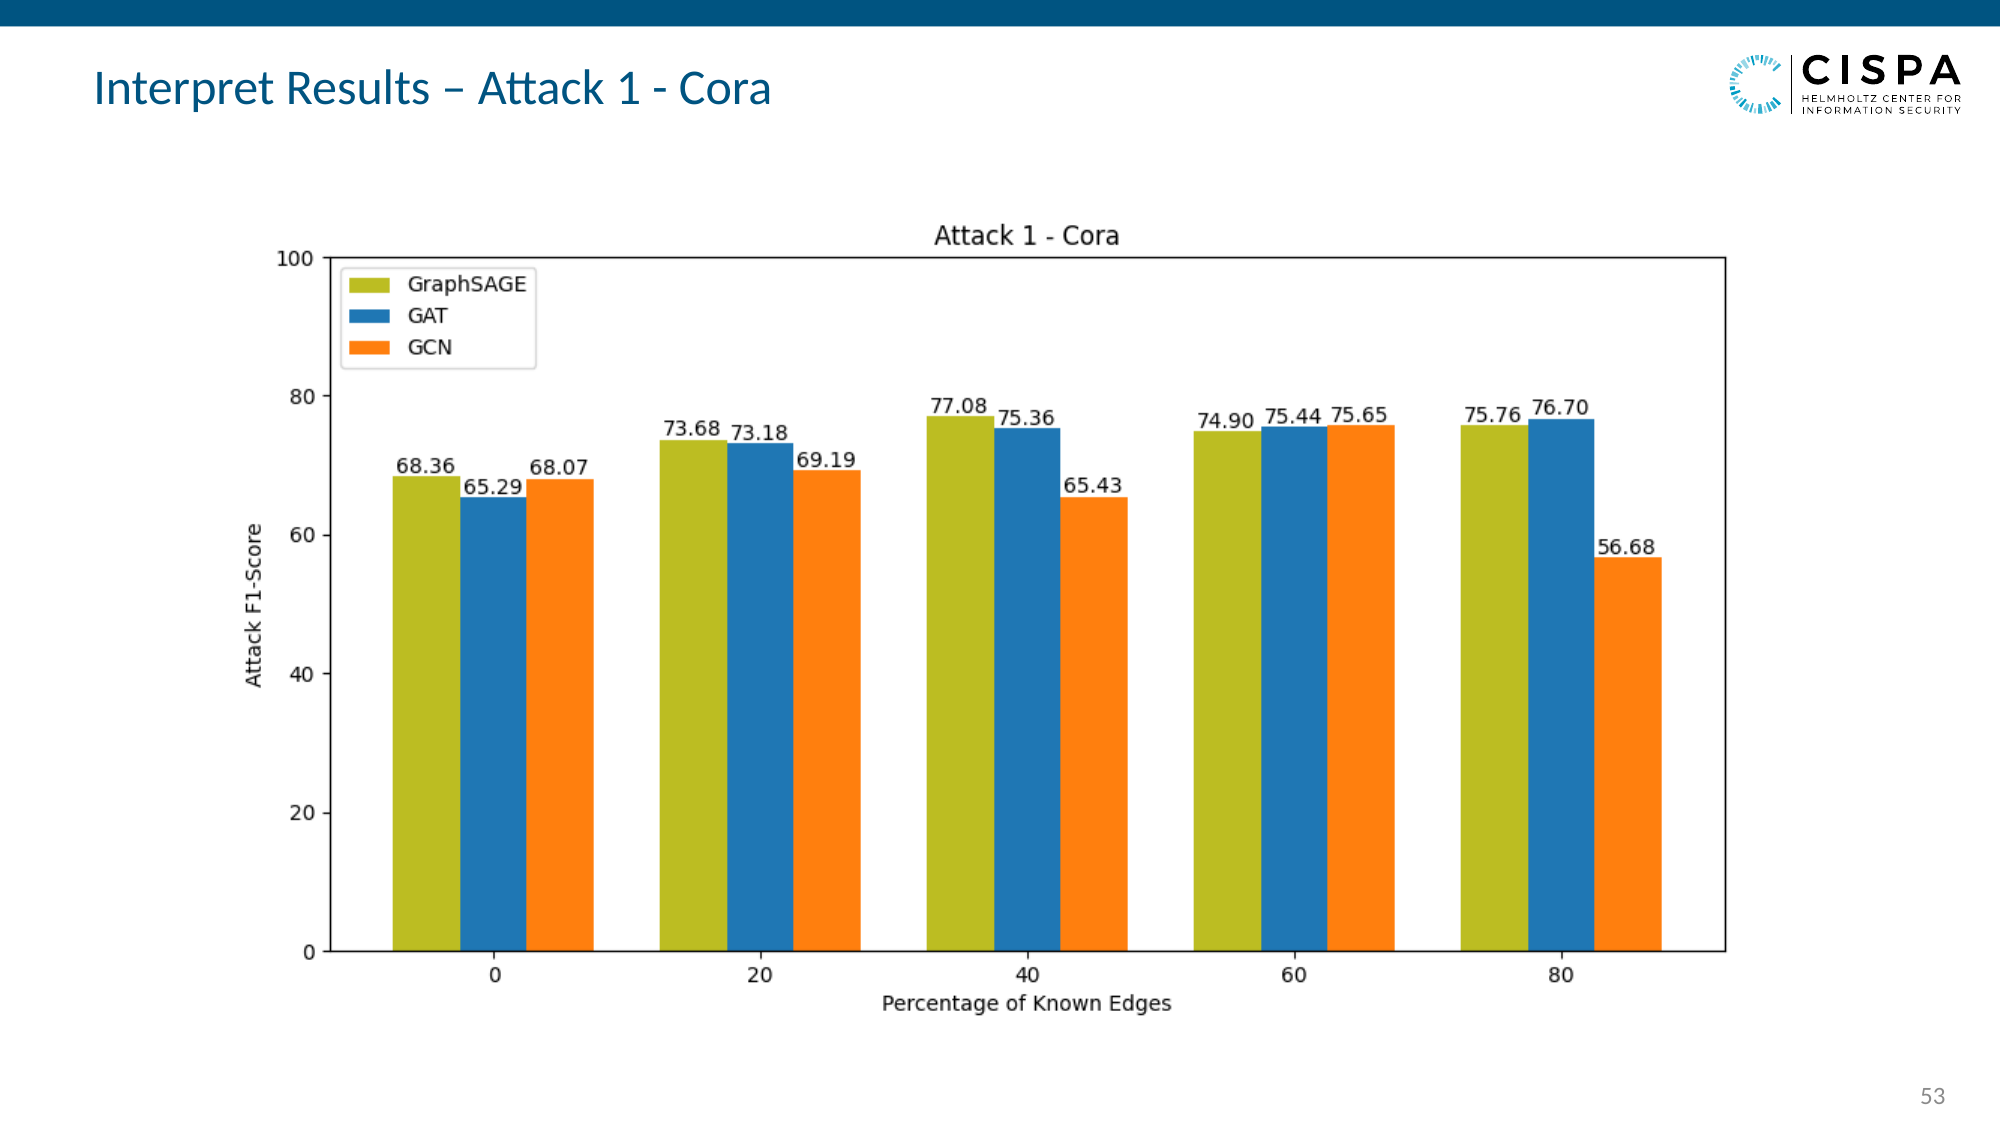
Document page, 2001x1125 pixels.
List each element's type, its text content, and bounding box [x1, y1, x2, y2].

picture [105, 149, 1905, 1050]
title Interpret Results – Attack 1 - Cora [78, 38, 1699, 131]
slide_number <number> [1870, 1065, 1961, 1125]
